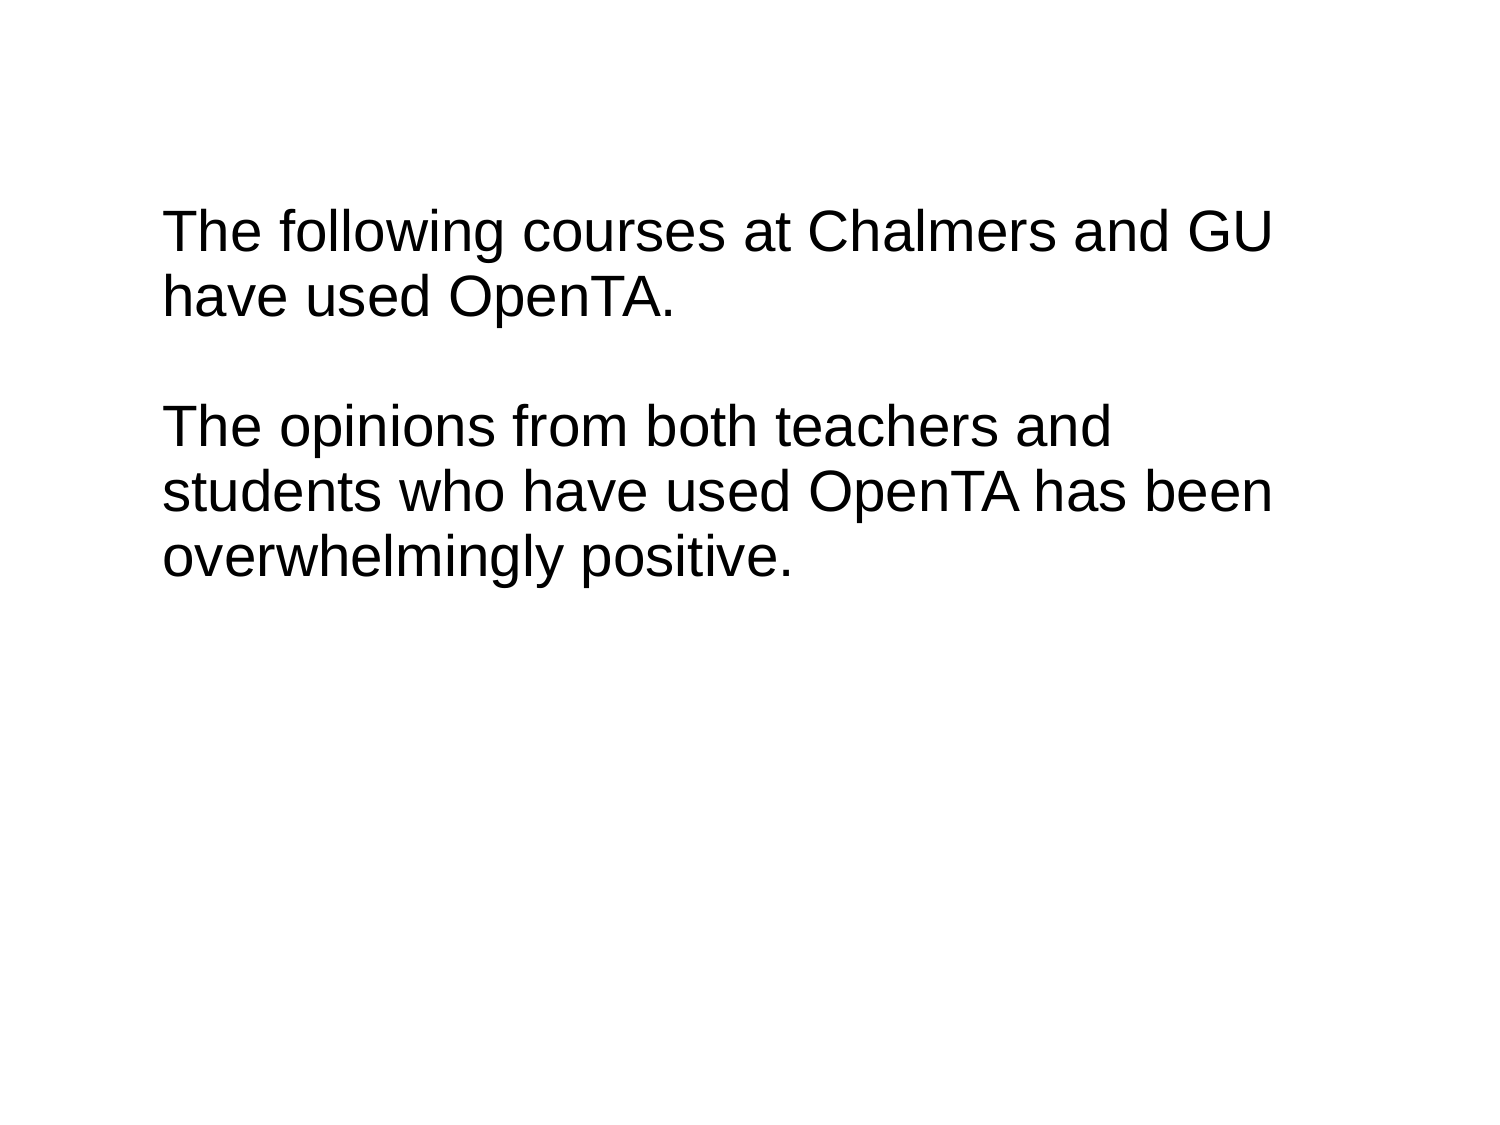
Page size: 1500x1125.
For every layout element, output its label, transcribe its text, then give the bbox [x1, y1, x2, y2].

text_box The following courses at Chalmers and GU have used OpenTA. The opinions from both teachers and students who have used OpenTA has been overwhelmingly positive. [147, 191, 1330, 662]
